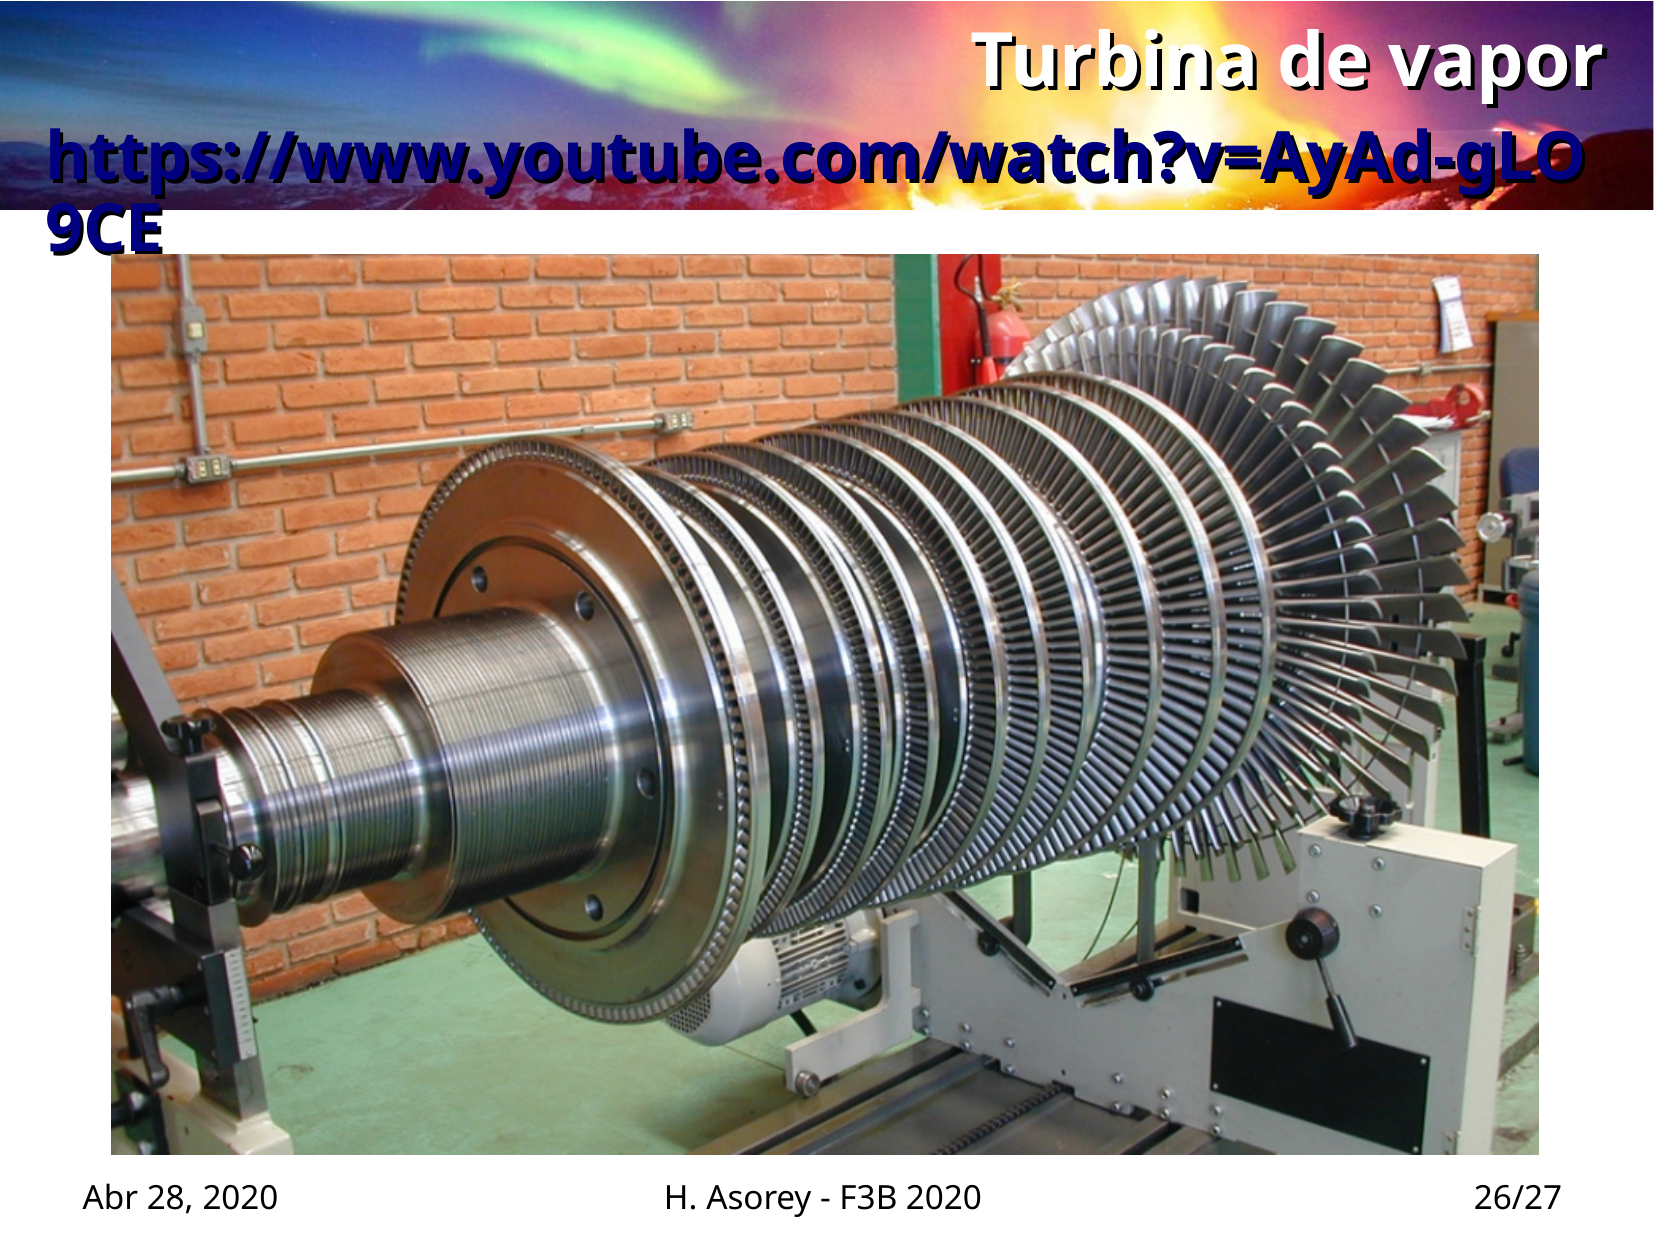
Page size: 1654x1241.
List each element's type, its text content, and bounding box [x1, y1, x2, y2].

title Turbina de vapor https://www.youtube.com/watch?v=AyAd-gLO9CE [45, 15, 1606, 191]
picture [0, 1, 1654, 210]
picture [111, 254, 1539, 1156]
